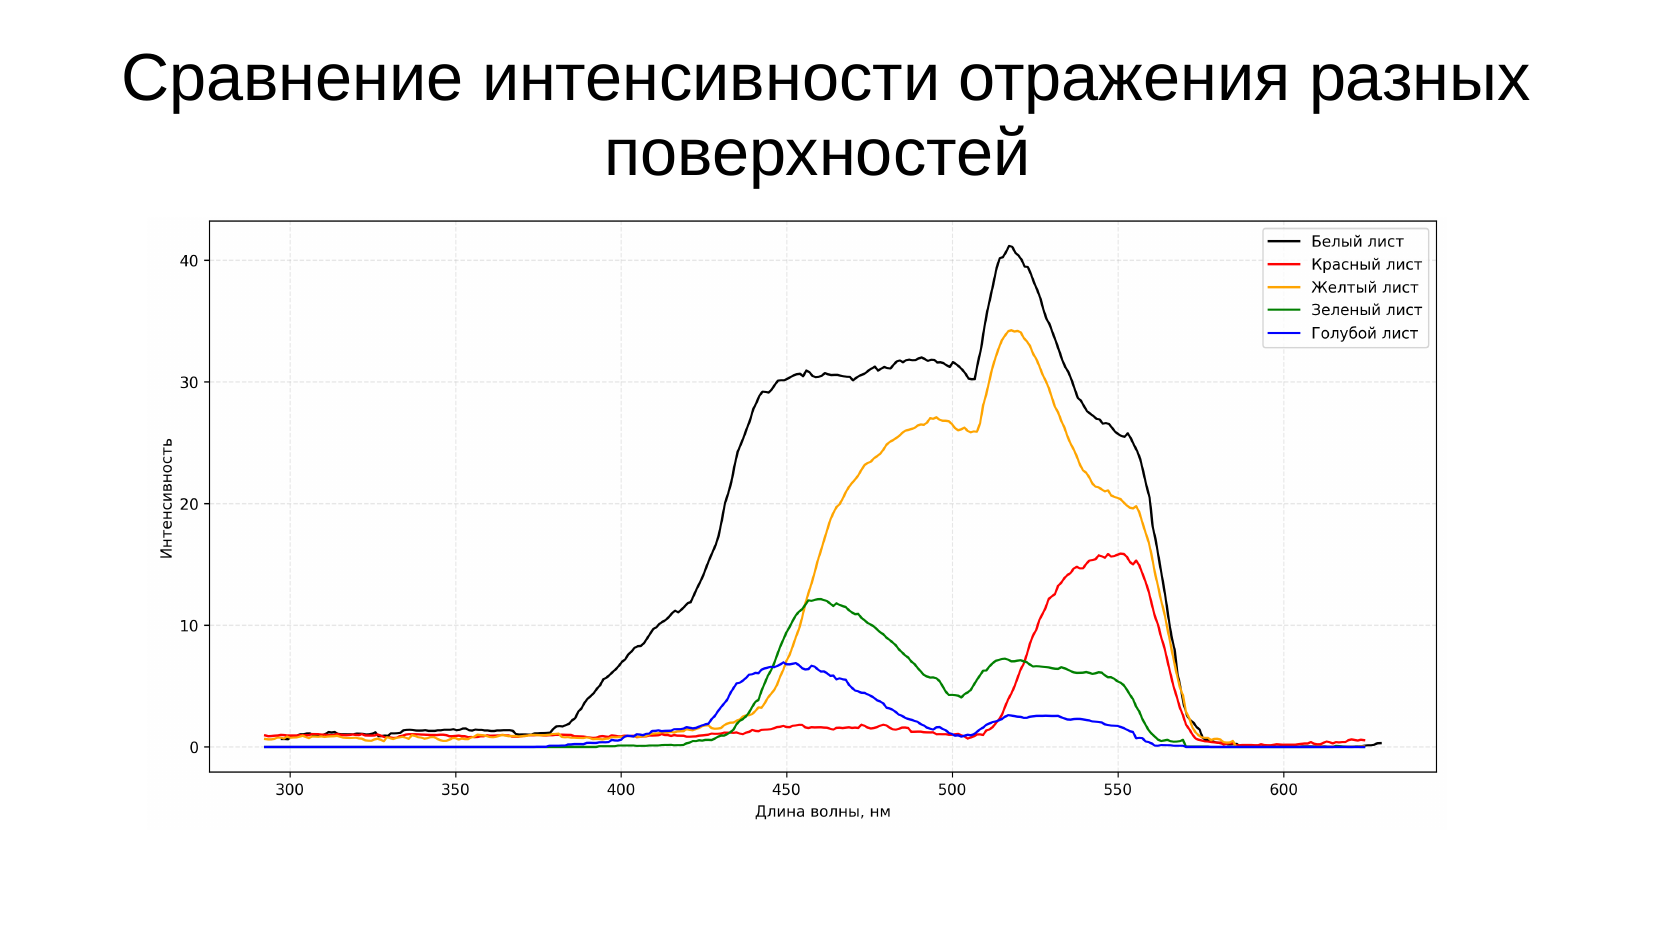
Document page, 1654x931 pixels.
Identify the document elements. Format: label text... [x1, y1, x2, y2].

title Сравнение интенсивности отражения разных поверхностей [82, 37, 1571, 193]
picture [147, 217, 1447, 831]
